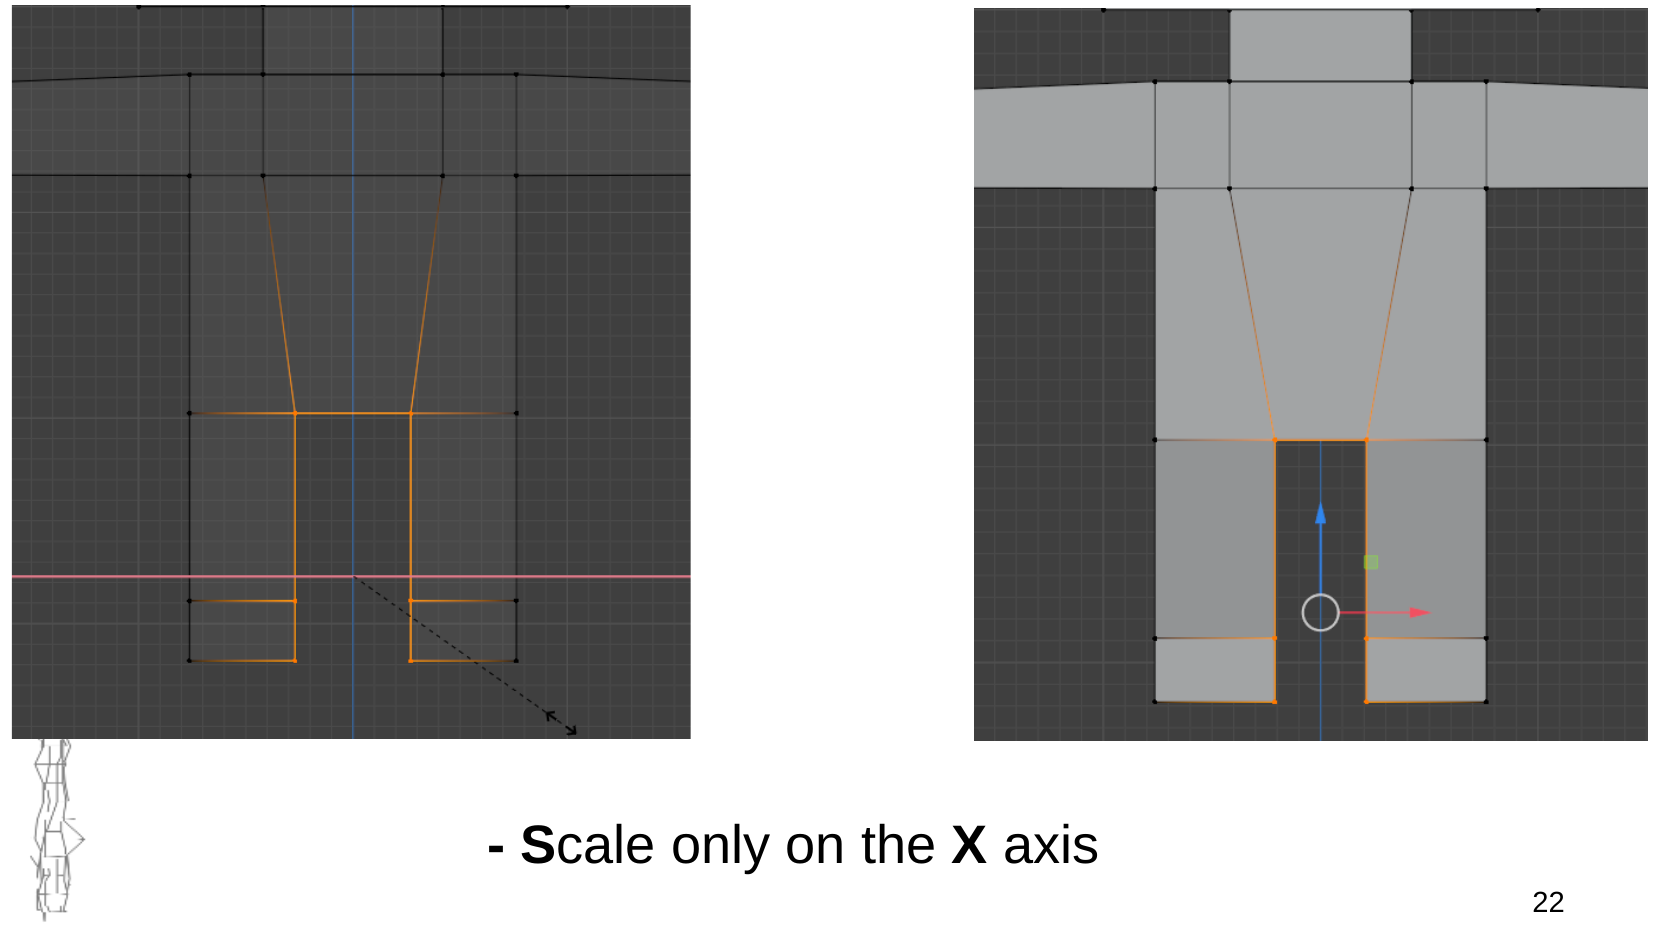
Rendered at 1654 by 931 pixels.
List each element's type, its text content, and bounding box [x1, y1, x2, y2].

text_box - Scale only on the X axis [472, 807, 1152, 931]
picture [11, 5, 691, 739]
picture [974, 8, 1648, 741]
